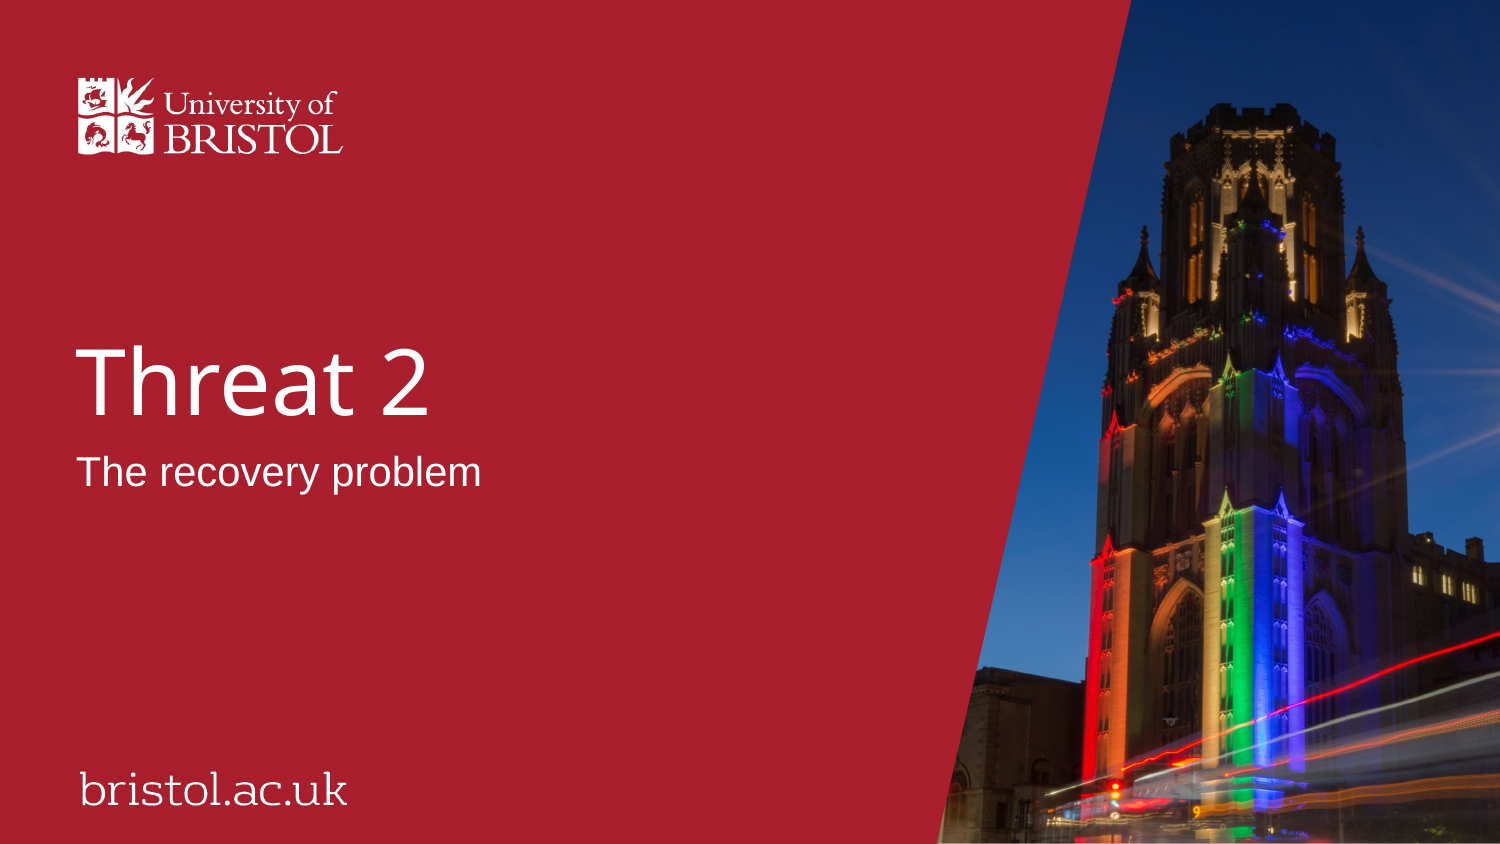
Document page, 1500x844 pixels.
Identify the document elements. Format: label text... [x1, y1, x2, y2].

title Threat 2 [60, 262, 924, 443]
subtitle The recovery problem [60, 443, 924, 659]
